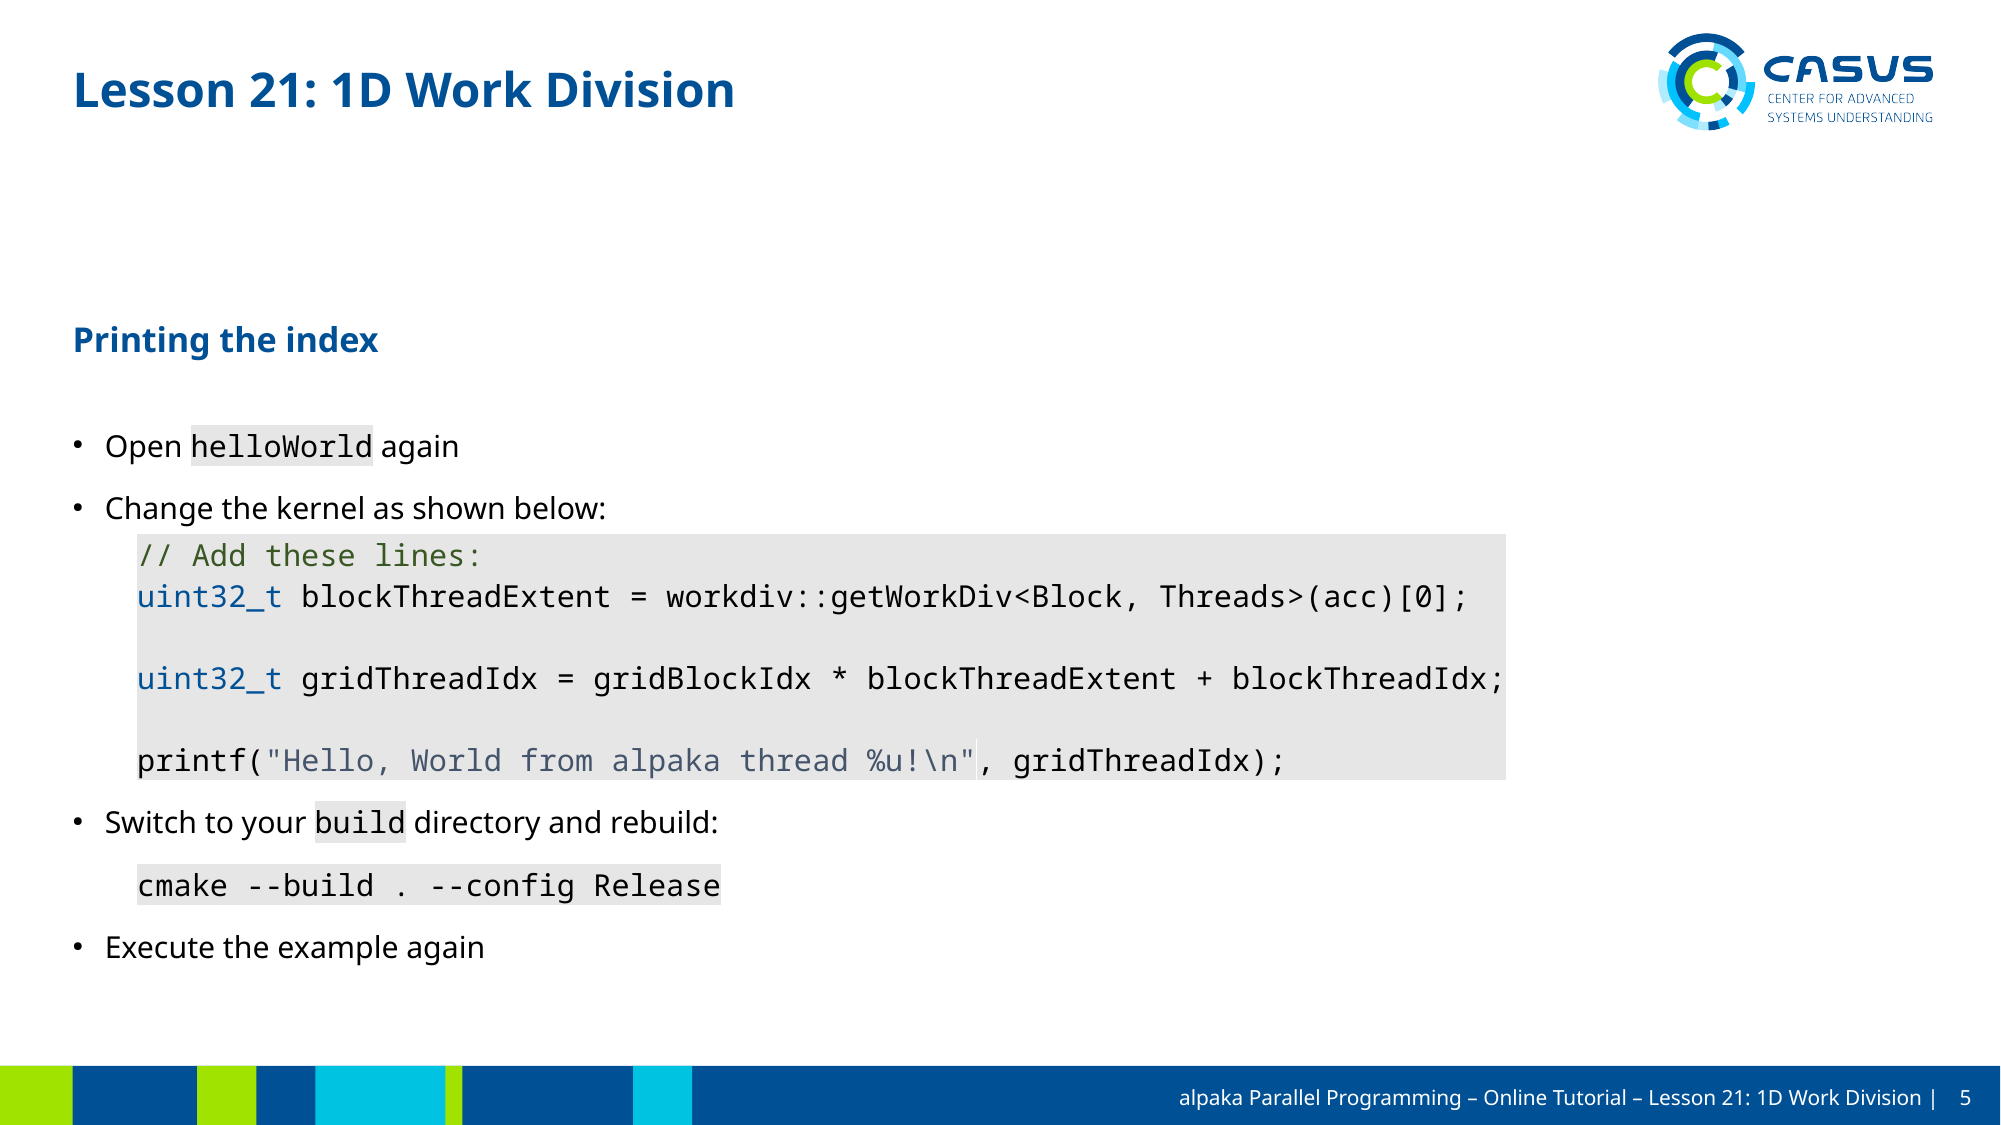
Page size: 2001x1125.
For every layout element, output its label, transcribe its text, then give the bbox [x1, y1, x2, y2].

title Lesson 21: 1D Work Division [72, 54, 1620, 123]
list Printing the index Open helloWorld again Change the kernel as shown below: // Add these lines: uint32_t blockThreadExtent = workdiv::getWorkDiv<Block, Threads>(acc)[0]; uint32_t gridThreadIdx = gridBlockIdx * blockThreadExtent + blockThreadIdx; printf("Hello, World from alpaka thread %u!\n", gridThreadIdx); Switch to your build directory and rebuild: cmake --build . --config Release Execute the example again [72, 316, 1620, 979]
picture [1658, 33, 1933, 131]
